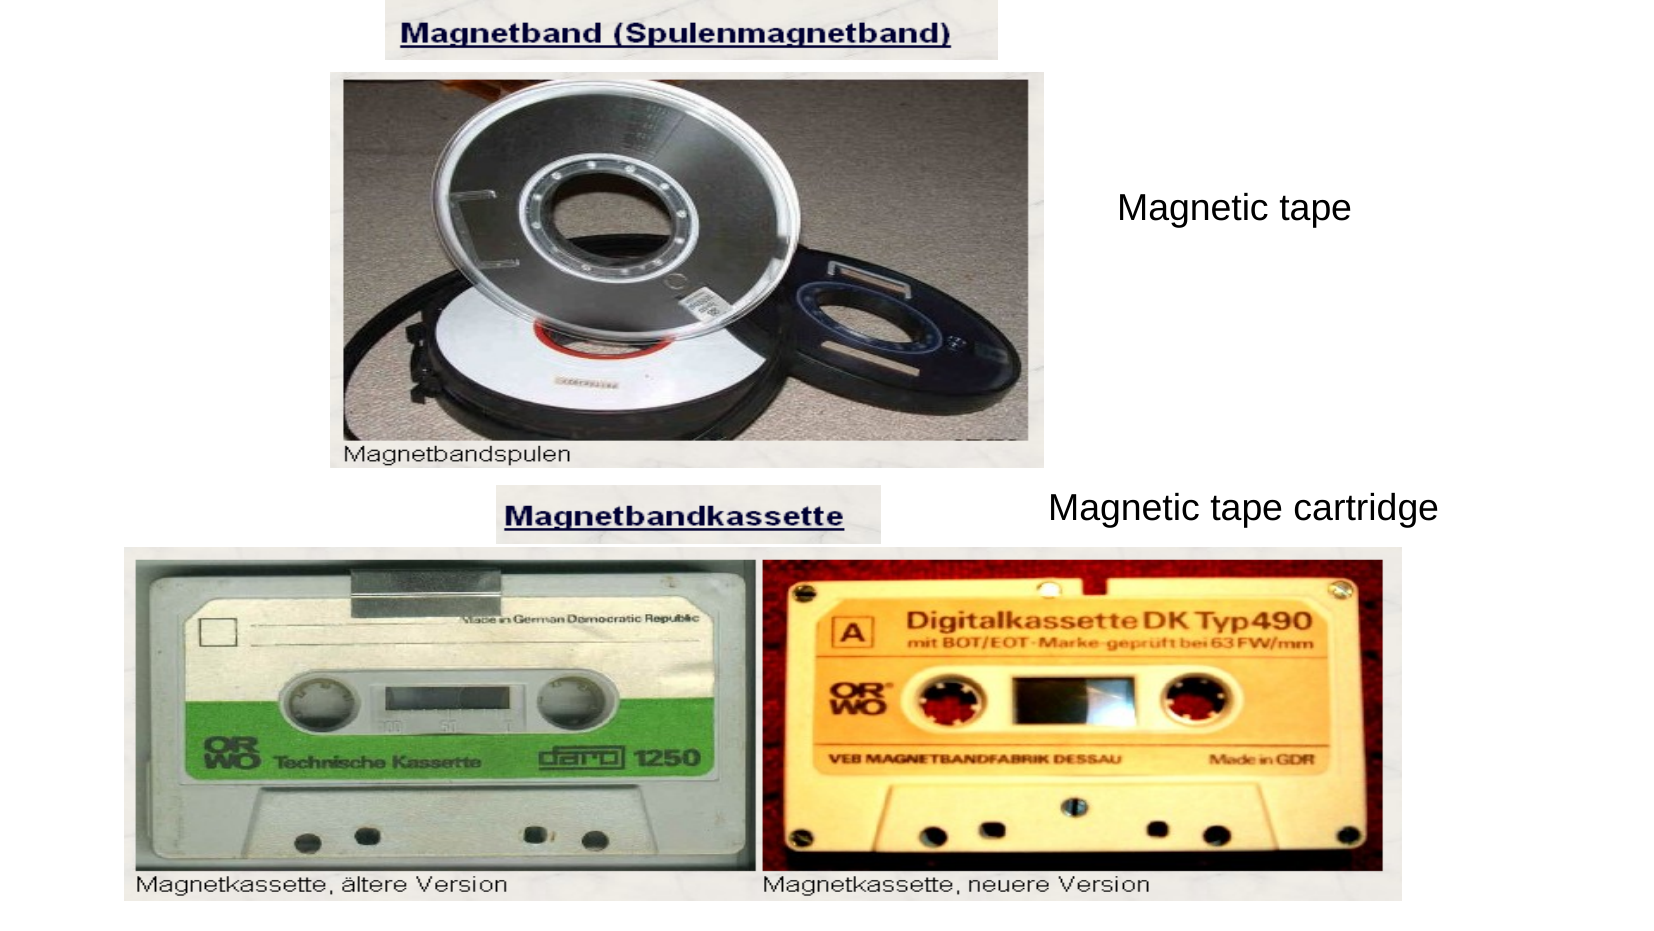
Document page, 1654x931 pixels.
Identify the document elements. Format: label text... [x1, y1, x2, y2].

text_box Magnetic tape cartridge [1033, 475, 1455, 536]
picture [330, 72, 1044, 468]
picture [496, 485, 881, 544]
text_box Magnetic tape [1102, 175, 1367, 236]
picture [385, 0, 998, 60]
picture [124, 547, 1402, 901]
